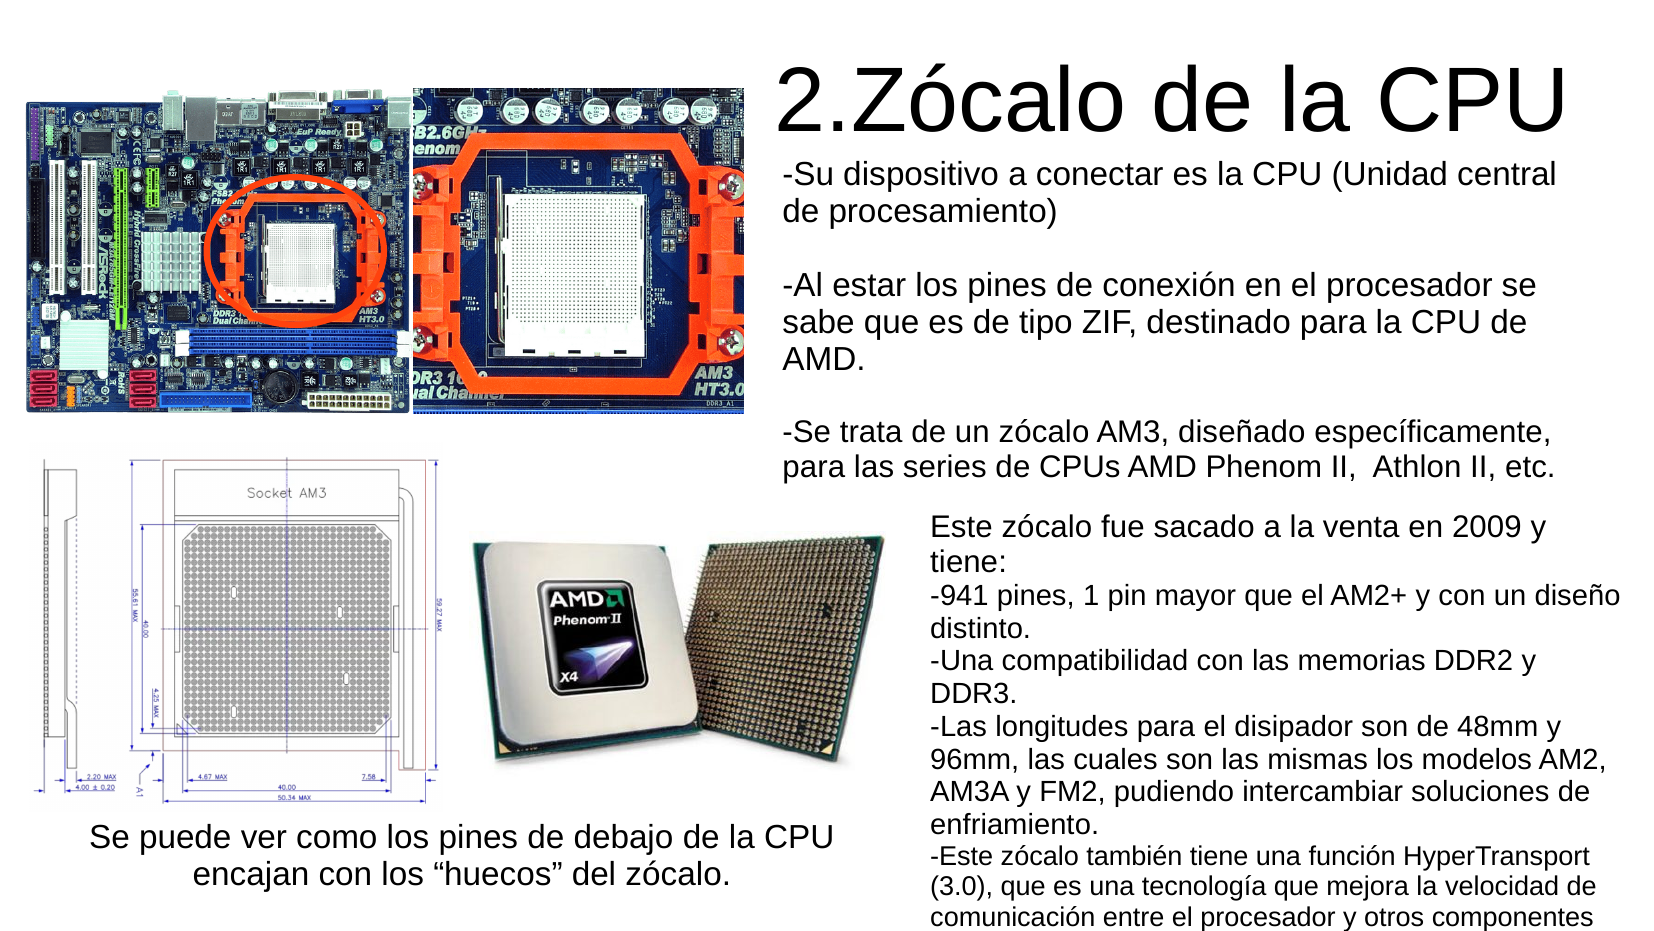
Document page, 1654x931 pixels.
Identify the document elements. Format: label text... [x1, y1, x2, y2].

picture [29, 442, 443, 812]
text_box Se puede ver como los pines de debajo de la CPU encajan con los “huecos” del zócalo. [38, 811, 886, 901]
picture [469, 531, 886, 777]
text_box Este zócalo fue sacado a la venta en 2009 y tiene: -941 pines, 1 pin mayor que el AM2+ y con un diseño distinto. -Una compatibilidad con las memorias DDR2 y DDR3. -Las longitudes para el disipador son de 48mm y 96mm, las cuales son las mismas los modelos AM2, AM3A y FM2, pudiendo intercambiar soluciones de enfriamiento. -Este zócalo también tiene una función HyperTransport (3.0), que es una tecnología que mejora la velocidad de comunicación entre el procesador y otros componentes del sistema. [915, 501, 1645, 931]
picture [23, 88, 744, 414]
text_box -Su dispositivo a conectar es la CPU (Unidad central de procesamiento) -Al estar los pines de conexión en el procesador se sabe que es de tipo ZIF, destinado para la CPU de AMD. -Se trata de un zócalo AM3, diseñado específicamente, para las series de CPUs AMD Phenom II, Athlon II, etc. [767, 147, 1615, 600]
title 2.Zócalo de la CPU [82, 21, 1571, 178]
